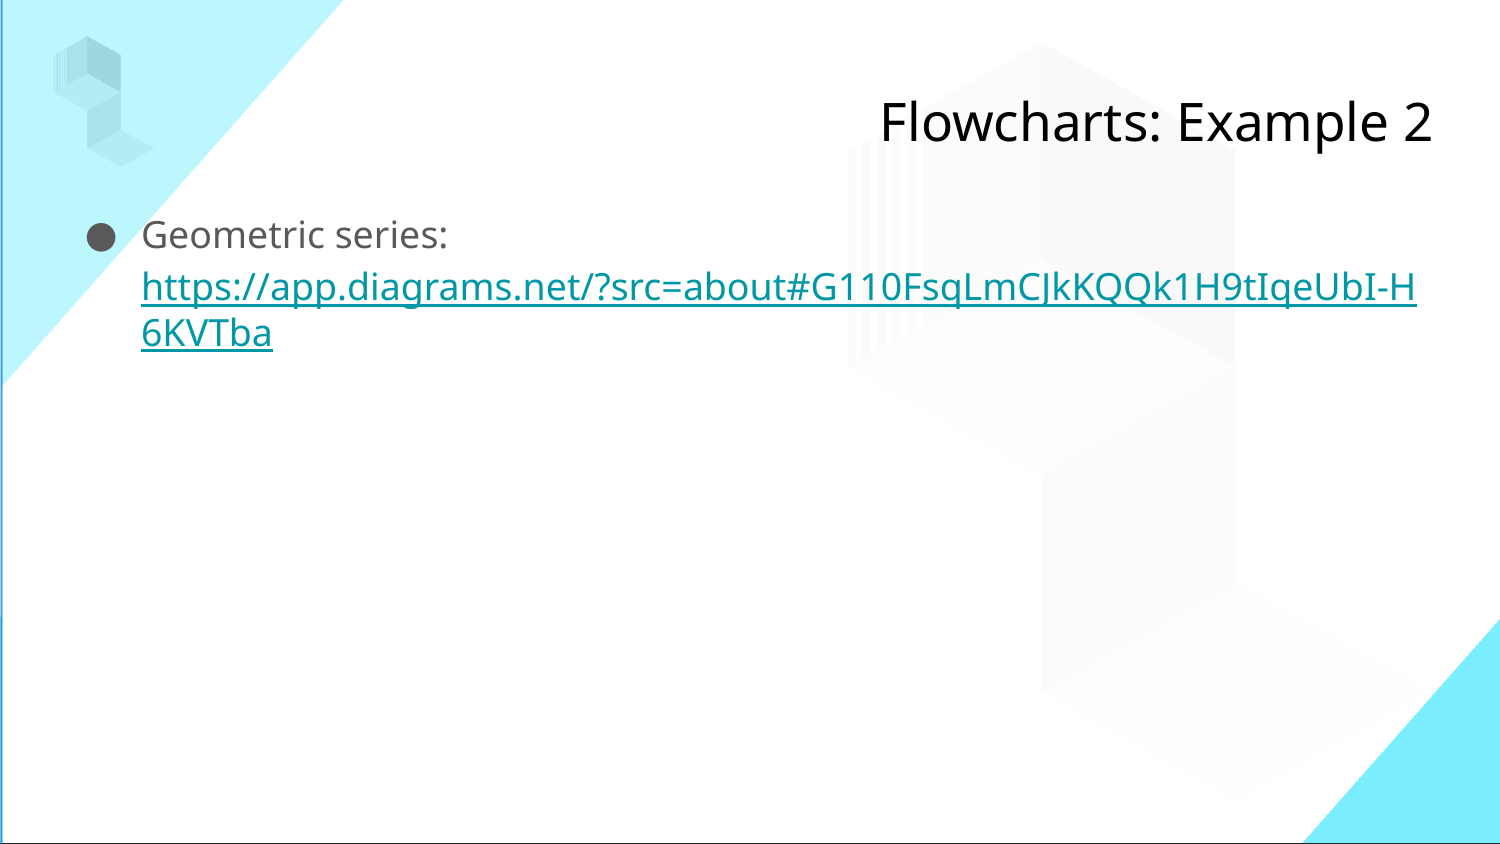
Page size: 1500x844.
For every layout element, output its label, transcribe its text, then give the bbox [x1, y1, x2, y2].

picture [0, 0, 1500, 844]
list Geometric series: https://app.diagrams.net/?src=about#G110FsqLmCJkKQQk1H9tIqeUbI-H6KVTba [51, 189, 1449, 750]
title Flowcharts: Example 2 [51, 72, 1449, 167]
